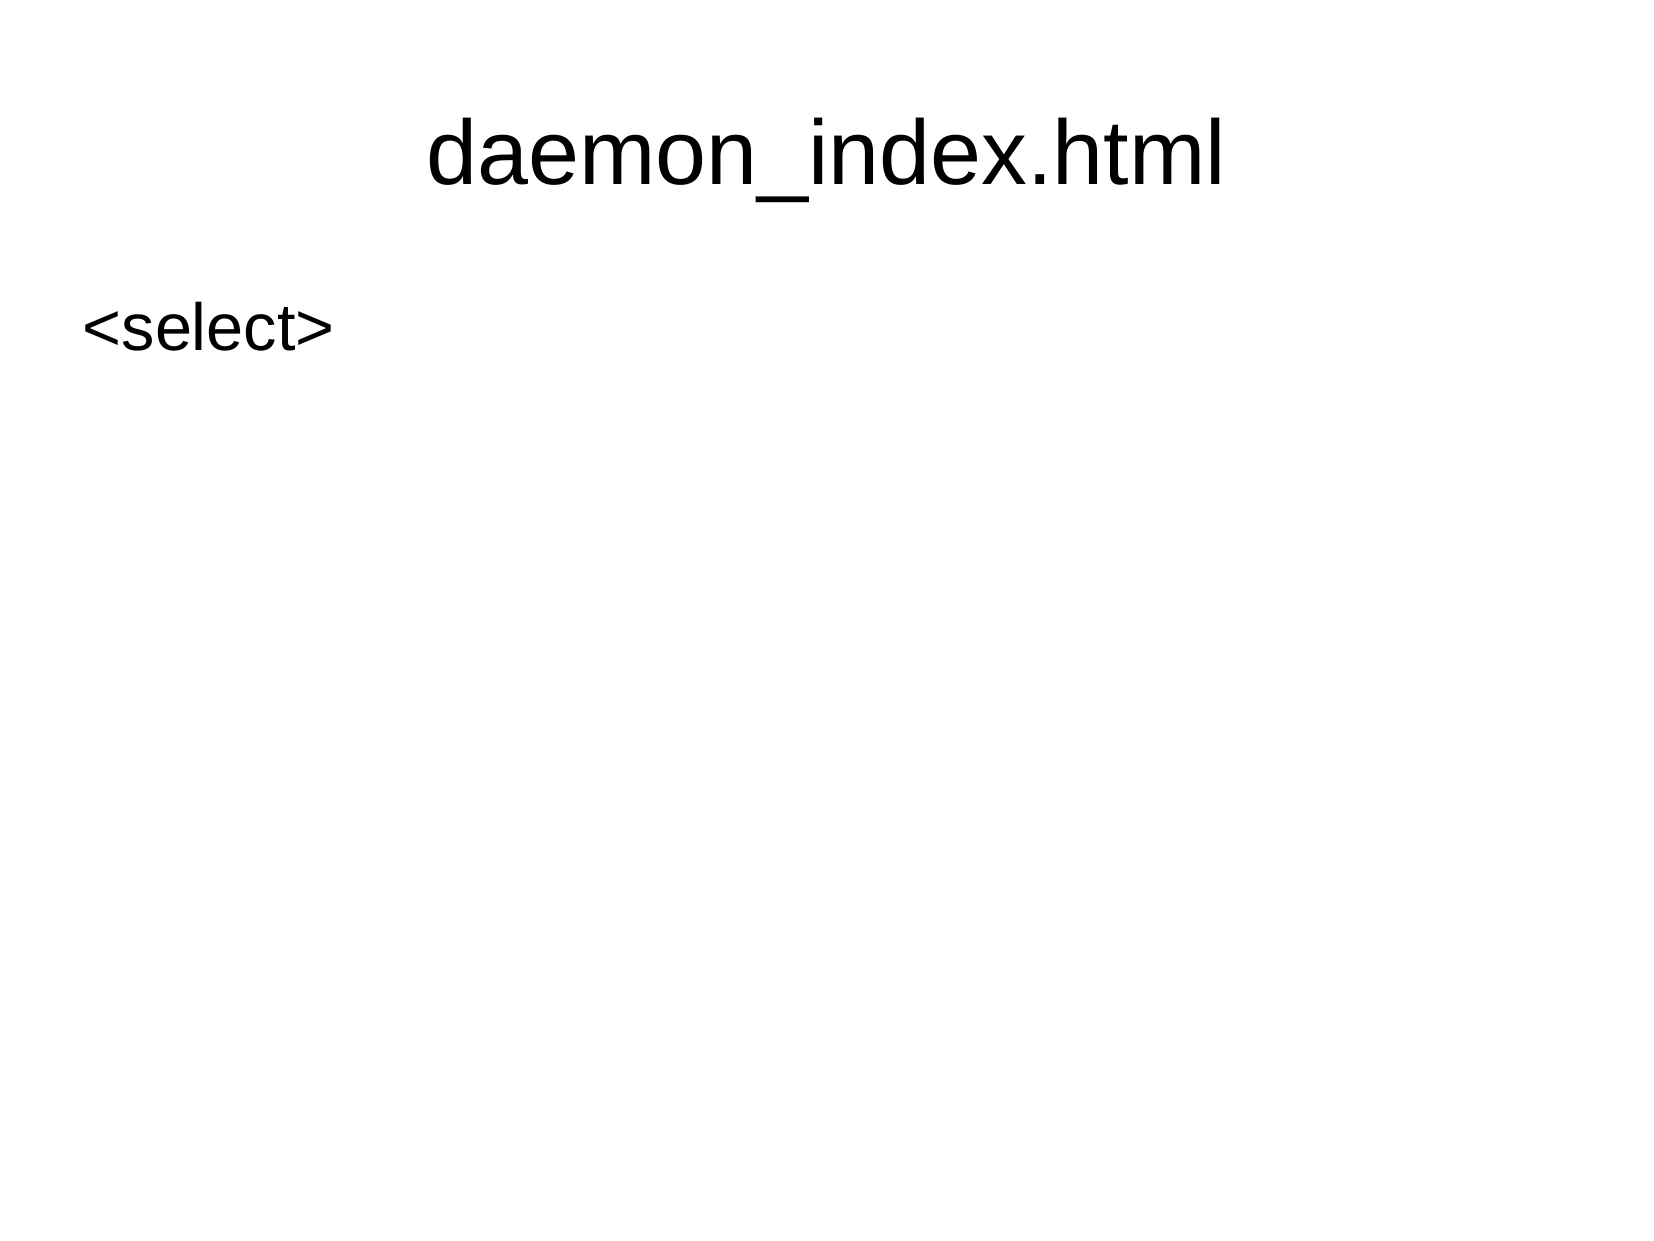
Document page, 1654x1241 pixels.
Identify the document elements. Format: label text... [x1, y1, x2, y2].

title daemon_index.html [82, 49, 1571, 257]
list <select> [82, 290, 1538, 1010]
